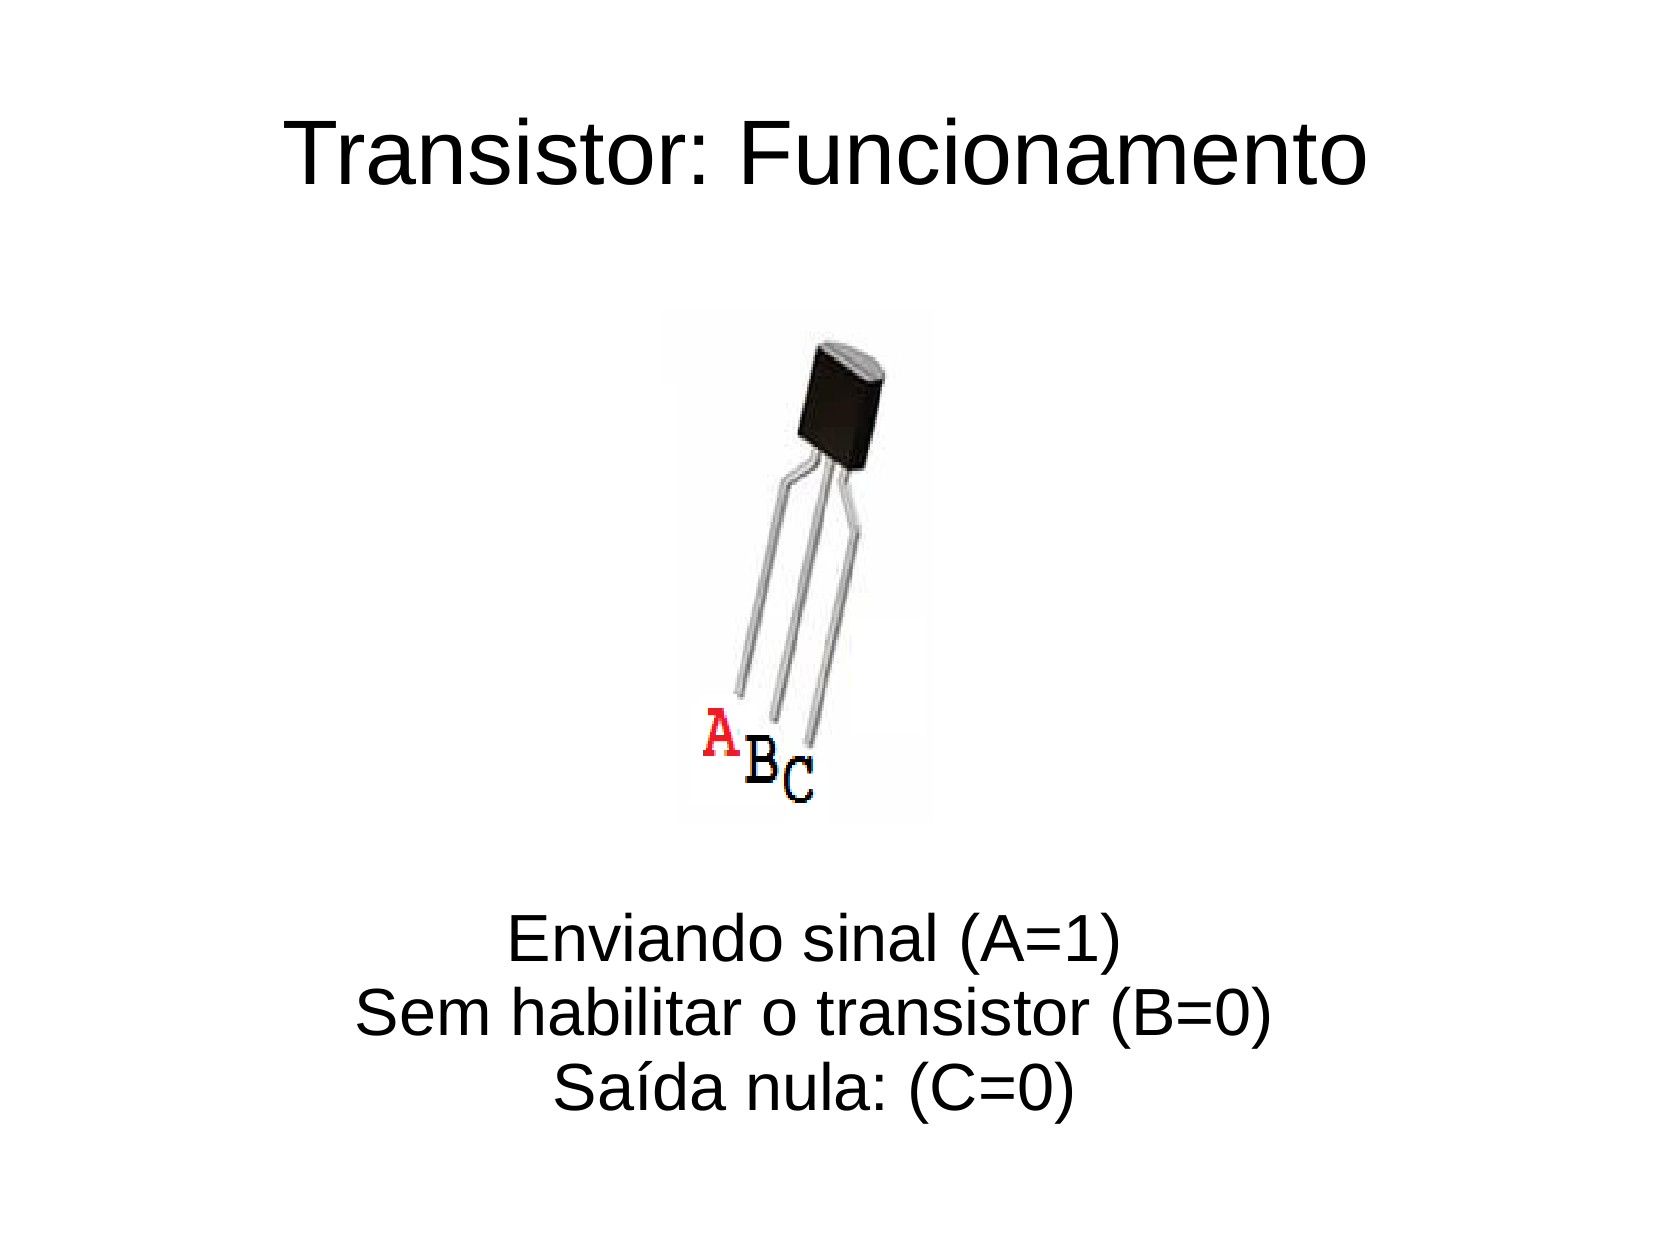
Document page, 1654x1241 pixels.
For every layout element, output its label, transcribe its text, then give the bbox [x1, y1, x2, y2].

picture [661, 307, 934, 823]
title Transistor: Funcionamento [82, 49, 1571, 257]
subtitle Enviando sinal (A=1) Sem habilitar o transistor (B=0) Saída nula: (C=0) [70, 897, 1559, 1128]
